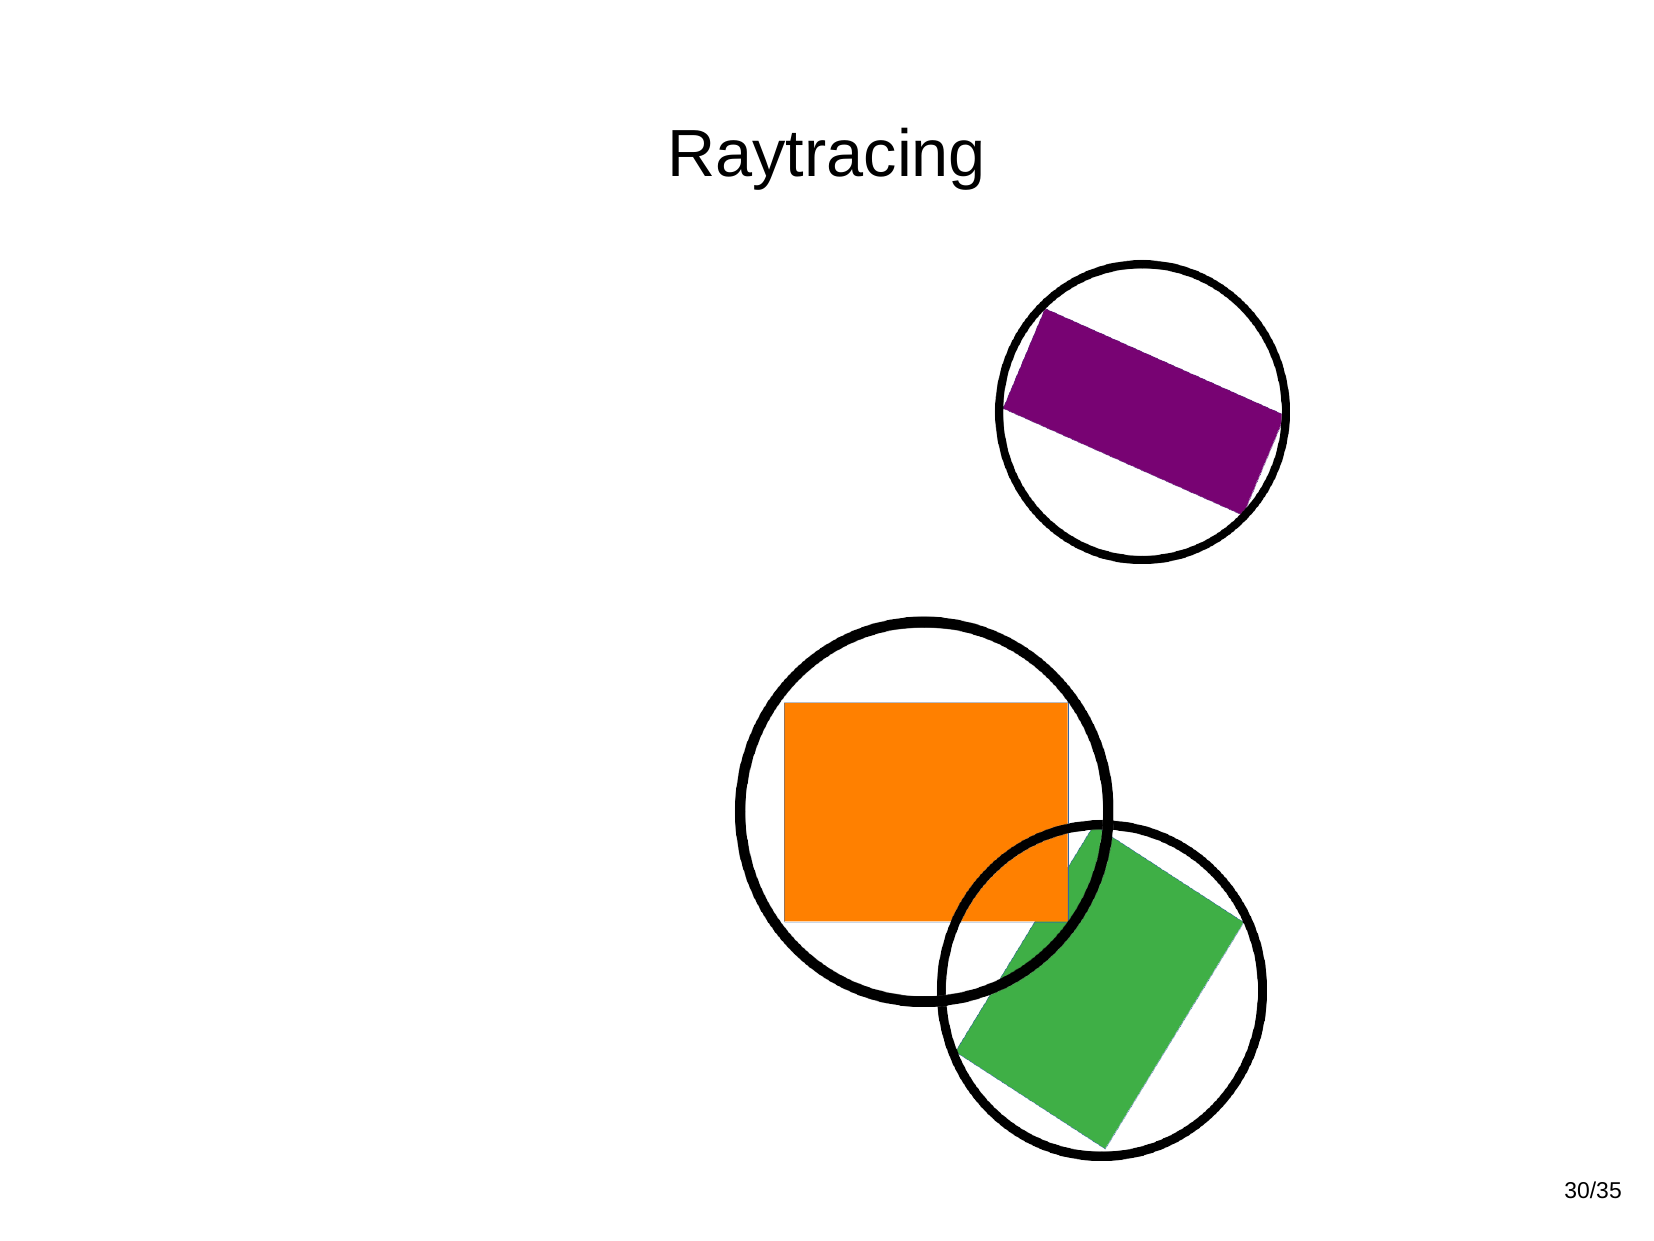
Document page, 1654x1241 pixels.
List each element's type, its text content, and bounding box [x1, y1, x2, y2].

picture [143, 247, 1453, 1173]
title Raytracing [82, 16, 1571, 290]
text_box 30/35 [1549, 1170, 1637, 1211]
